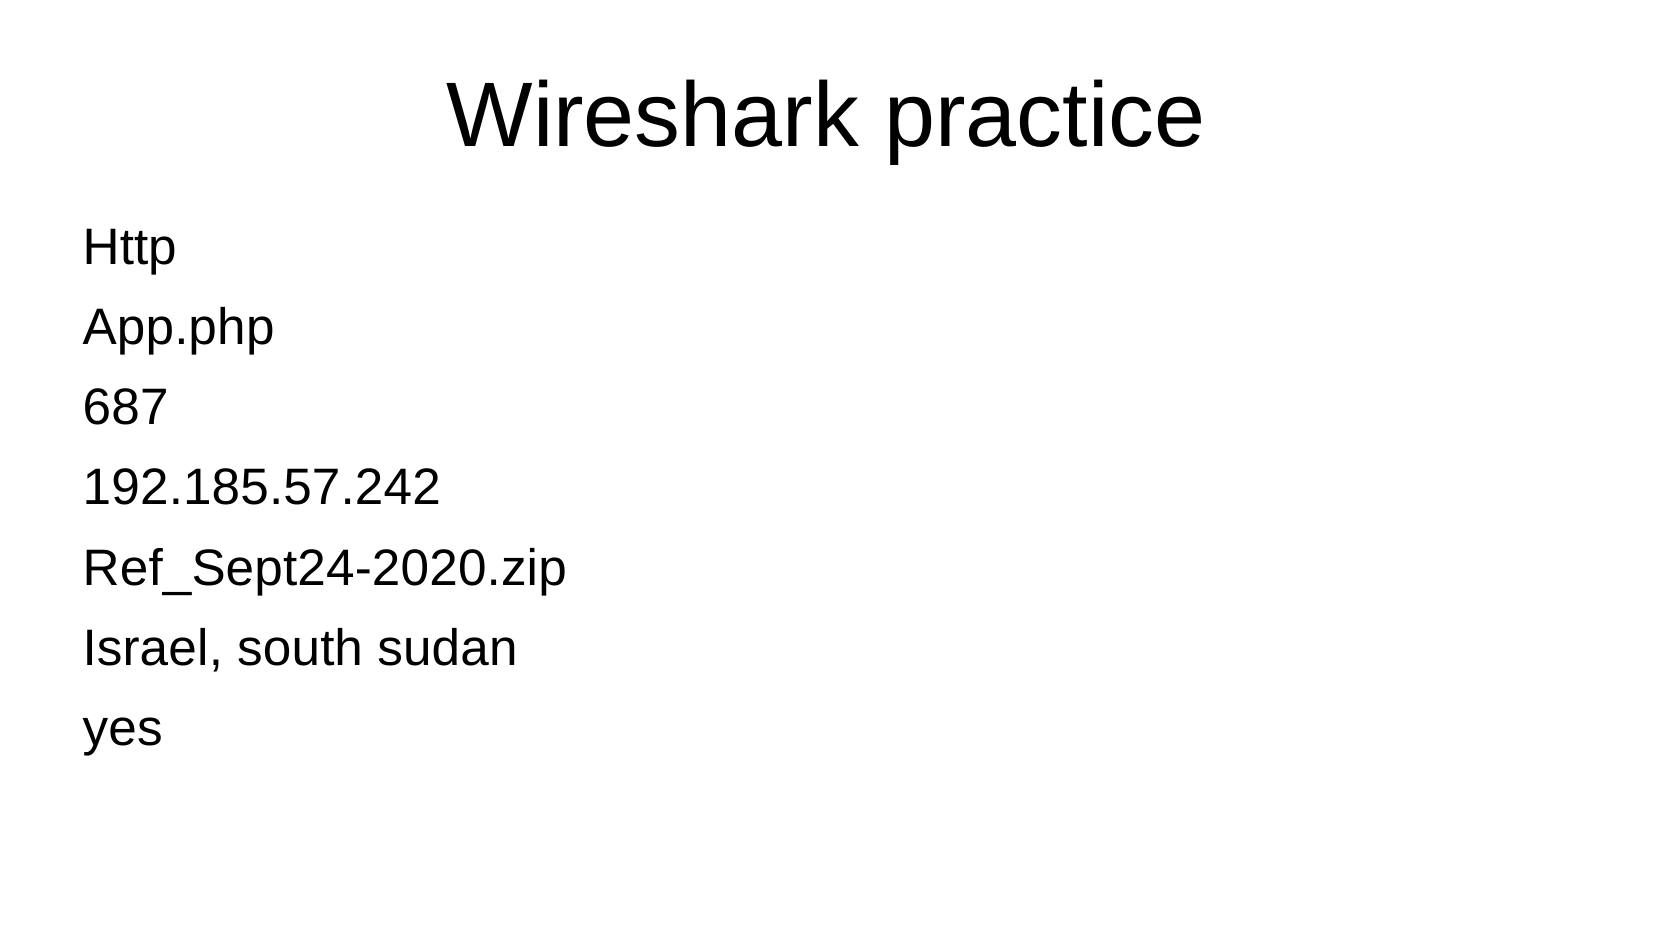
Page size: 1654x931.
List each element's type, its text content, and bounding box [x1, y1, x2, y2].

title Wireshark practice [82, 37, 1571, 193]
list Http App.php 687 192.185.57.242 Ref_Sept24-2020.zip Israel, south sudan yes [82, 217, 1571, 758]
